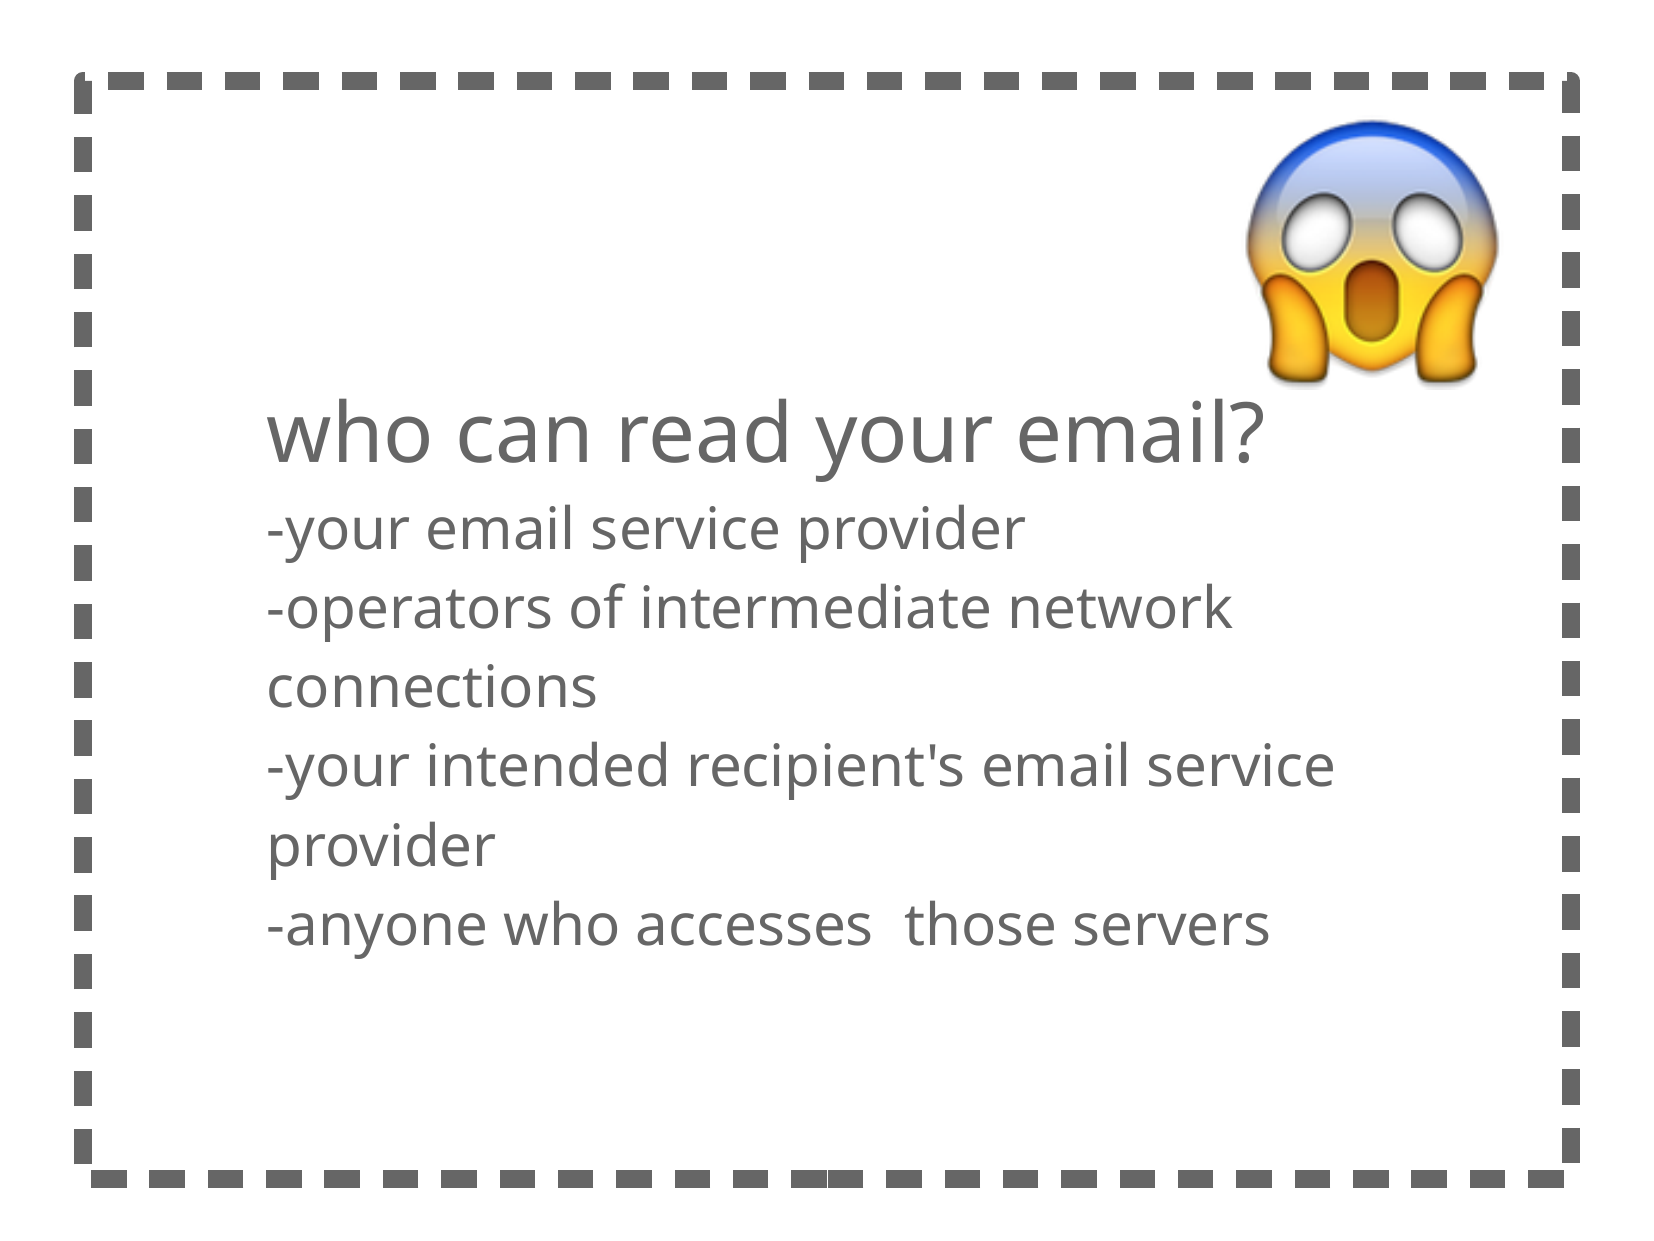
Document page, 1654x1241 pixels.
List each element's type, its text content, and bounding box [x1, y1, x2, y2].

subtitle [82, 81, 1571, 1179]
text_box who can read your email? -your email service provider -operators of intermediate network connections -your intended recipient's email service provider -anyone who accesses those servers [136, 135, 1517, 1150]
picture [1230, 104, 1516, 391]
